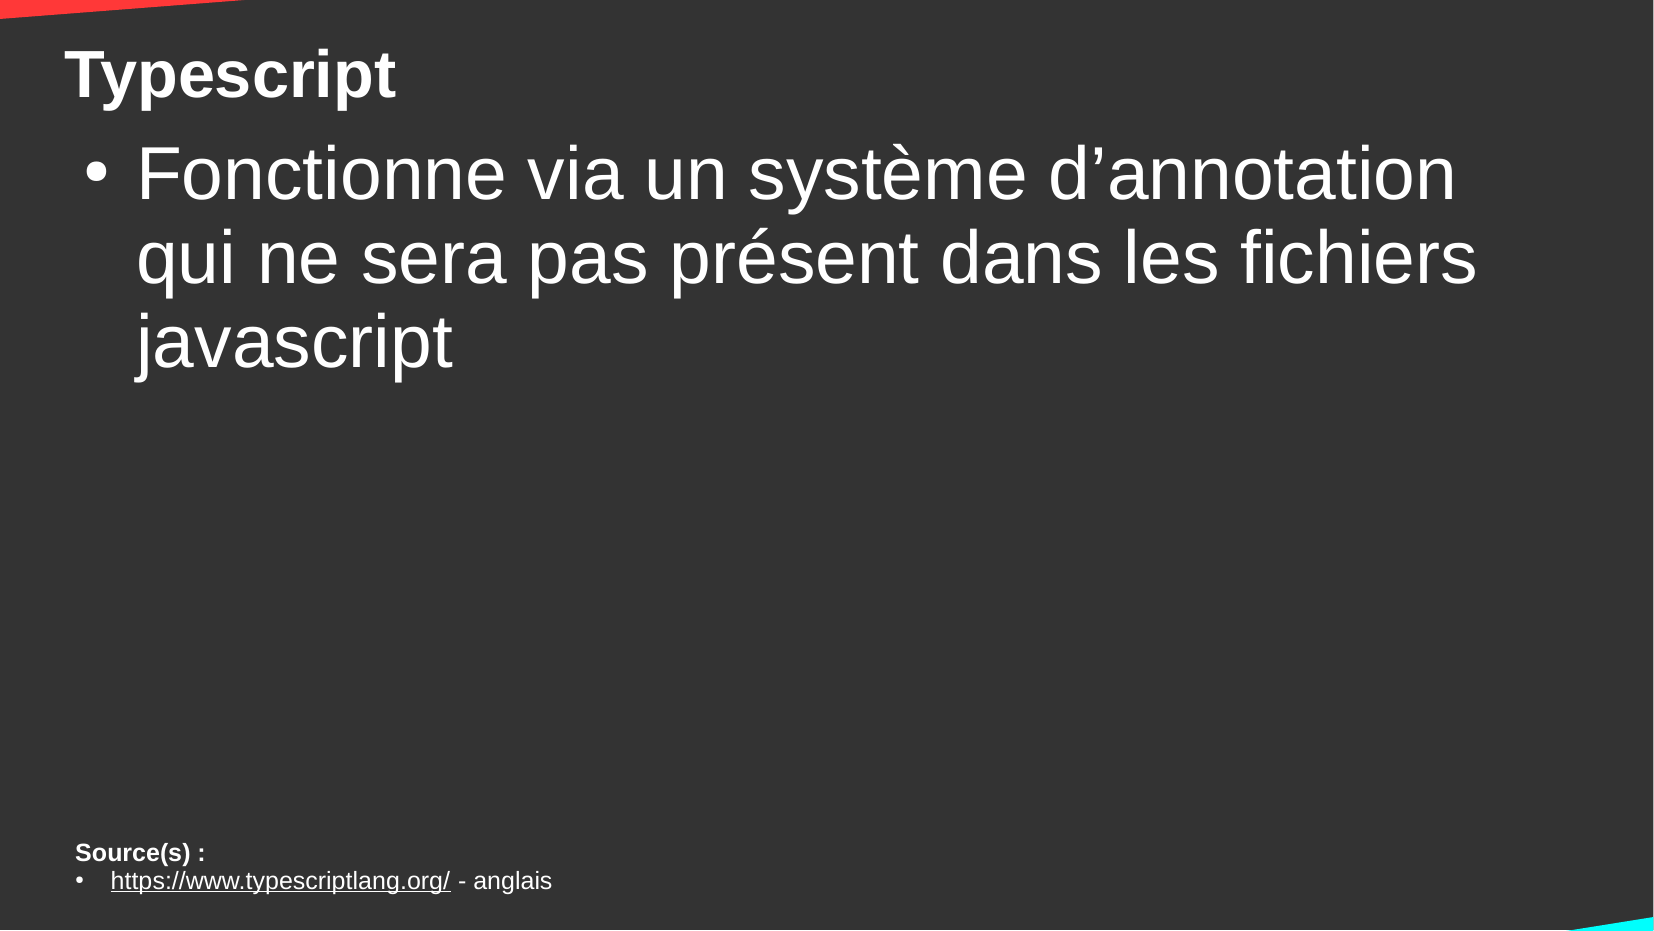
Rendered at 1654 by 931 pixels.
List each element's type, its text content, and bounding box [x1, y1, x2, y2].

title Typescript [64, 37, 1365, 113]
text_box [0, 0, 245, 19]
text_box [1566, 916, 1654, 931]
list Fonctionne via un système d’annotation qui ne sera pas présent dans les fichiers javascript [65, 131, 1544, 793]
text_box Source(s) : https://www.typescriptlang.org/ - anglais [60, 793, 1546, 903]
